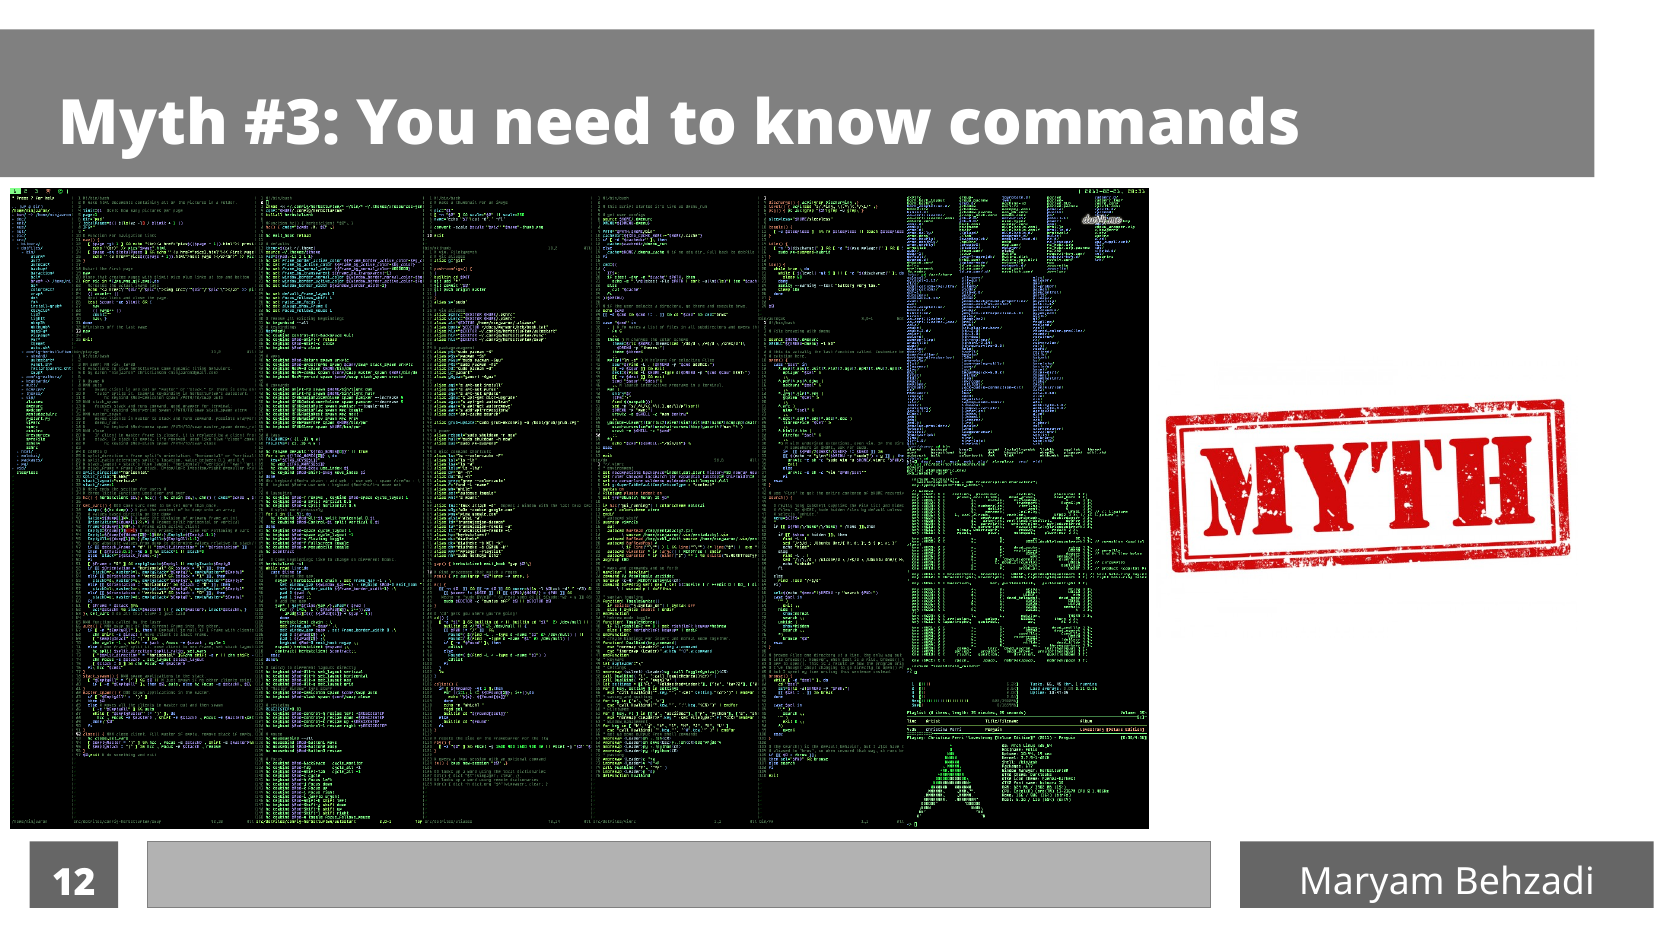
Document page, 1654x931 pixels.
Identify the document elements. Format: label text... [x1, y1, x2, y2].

picture [1156, 356, 1578, 638]
picture [10, 188, 1149, 829]
title Myth #3: You need to know commands [59, 44, 1595, 163]
